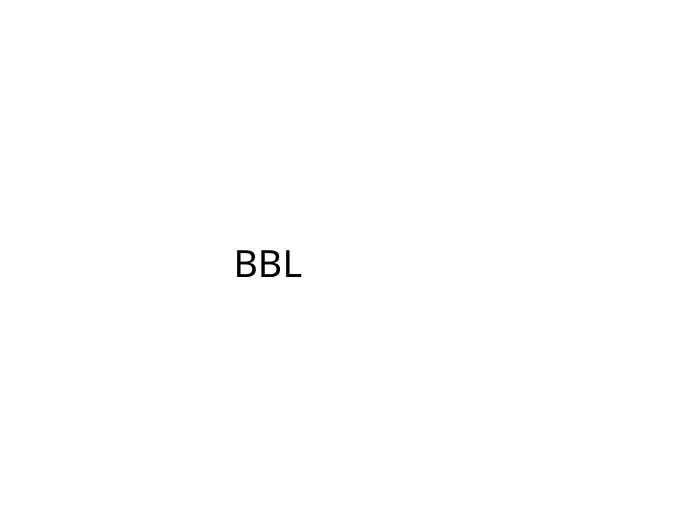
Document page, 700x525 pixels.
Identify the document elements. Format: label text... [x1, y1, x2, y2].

text_box BBL [218, 232, 482, 293]
